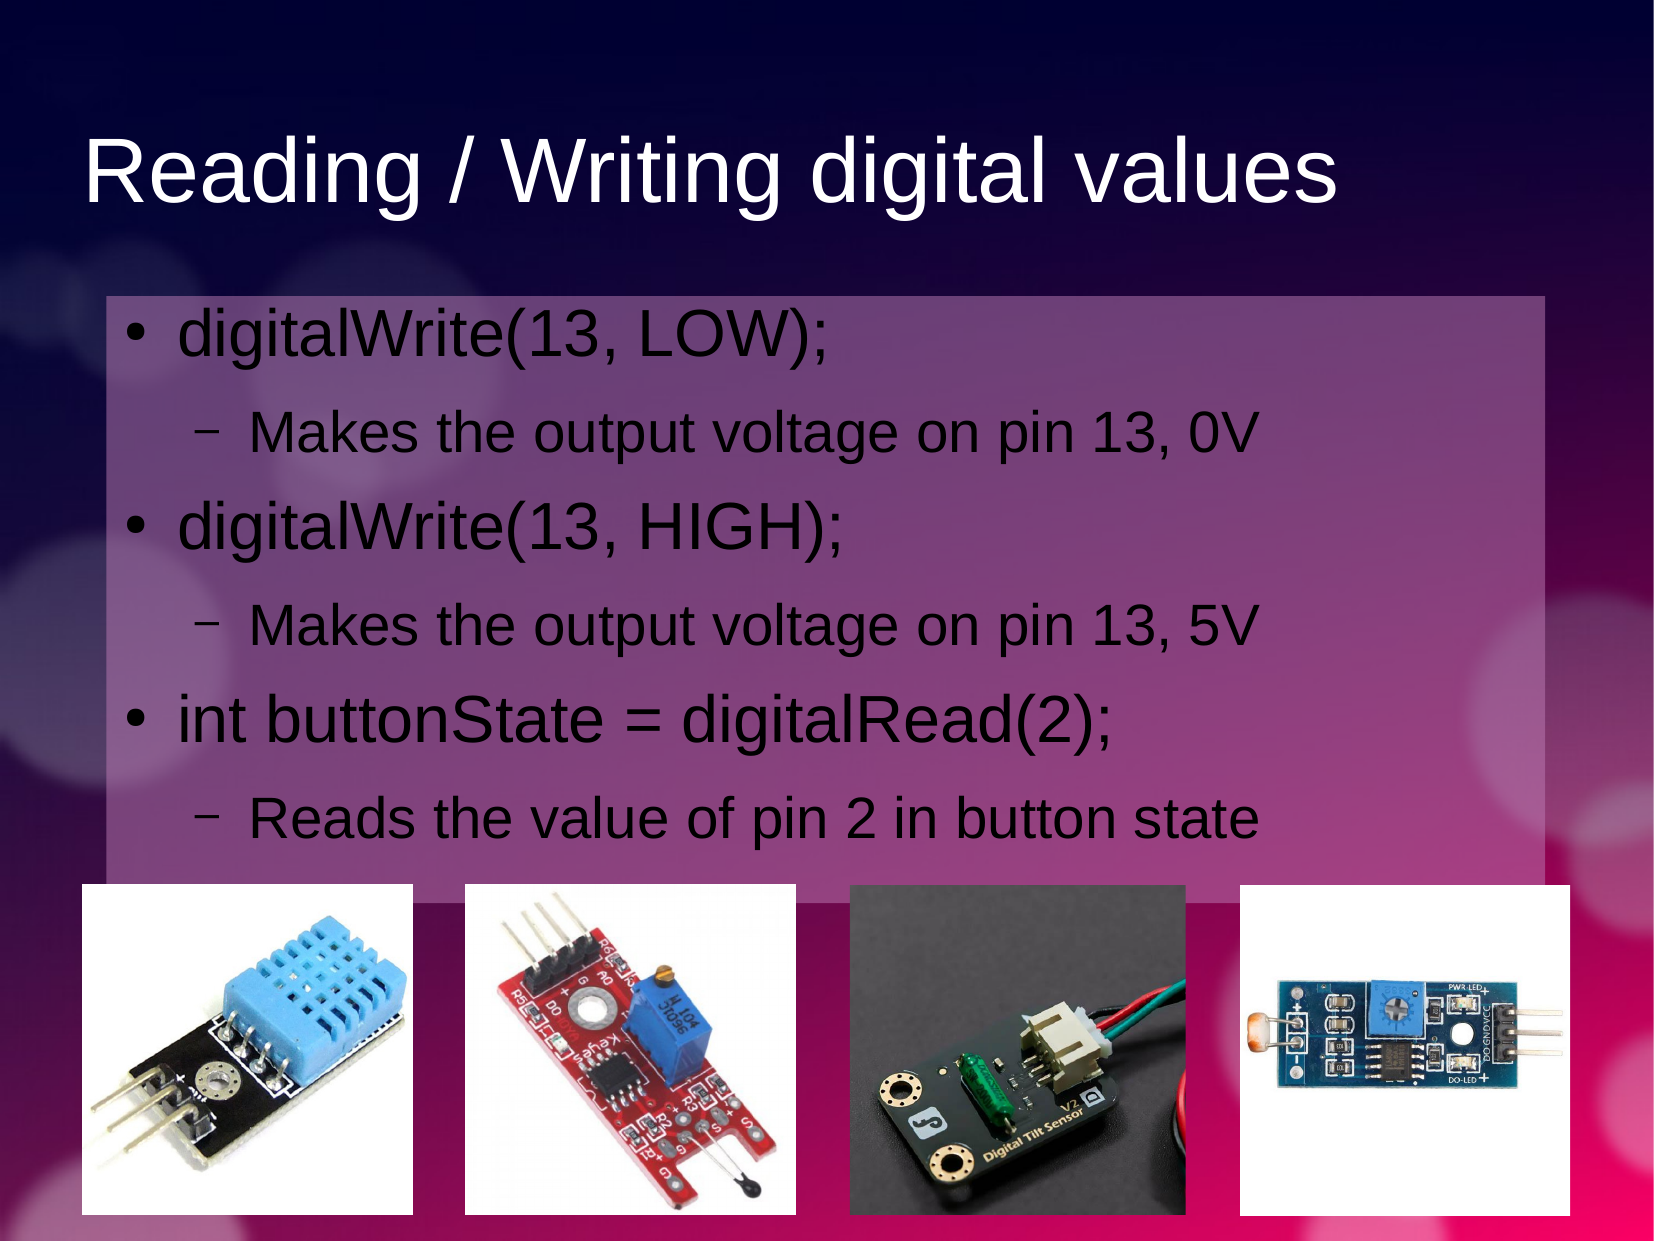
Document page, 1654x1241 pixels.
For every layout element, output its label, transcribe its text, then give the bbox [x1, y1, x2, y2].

title Reading / Writing digital values [82, 67, 1571, 275]
list digitalWrite(13, LOW); Makes the output voltage on pin 13, 0V digitalWrite(13, HIGH); Makes the output voltage on pin 13, 5V int buttonState = digitalRead(2); Reads the value of pin 2 in button state [106, 296, 1546, 904]
picture [0, 0, 1654, 1241]
